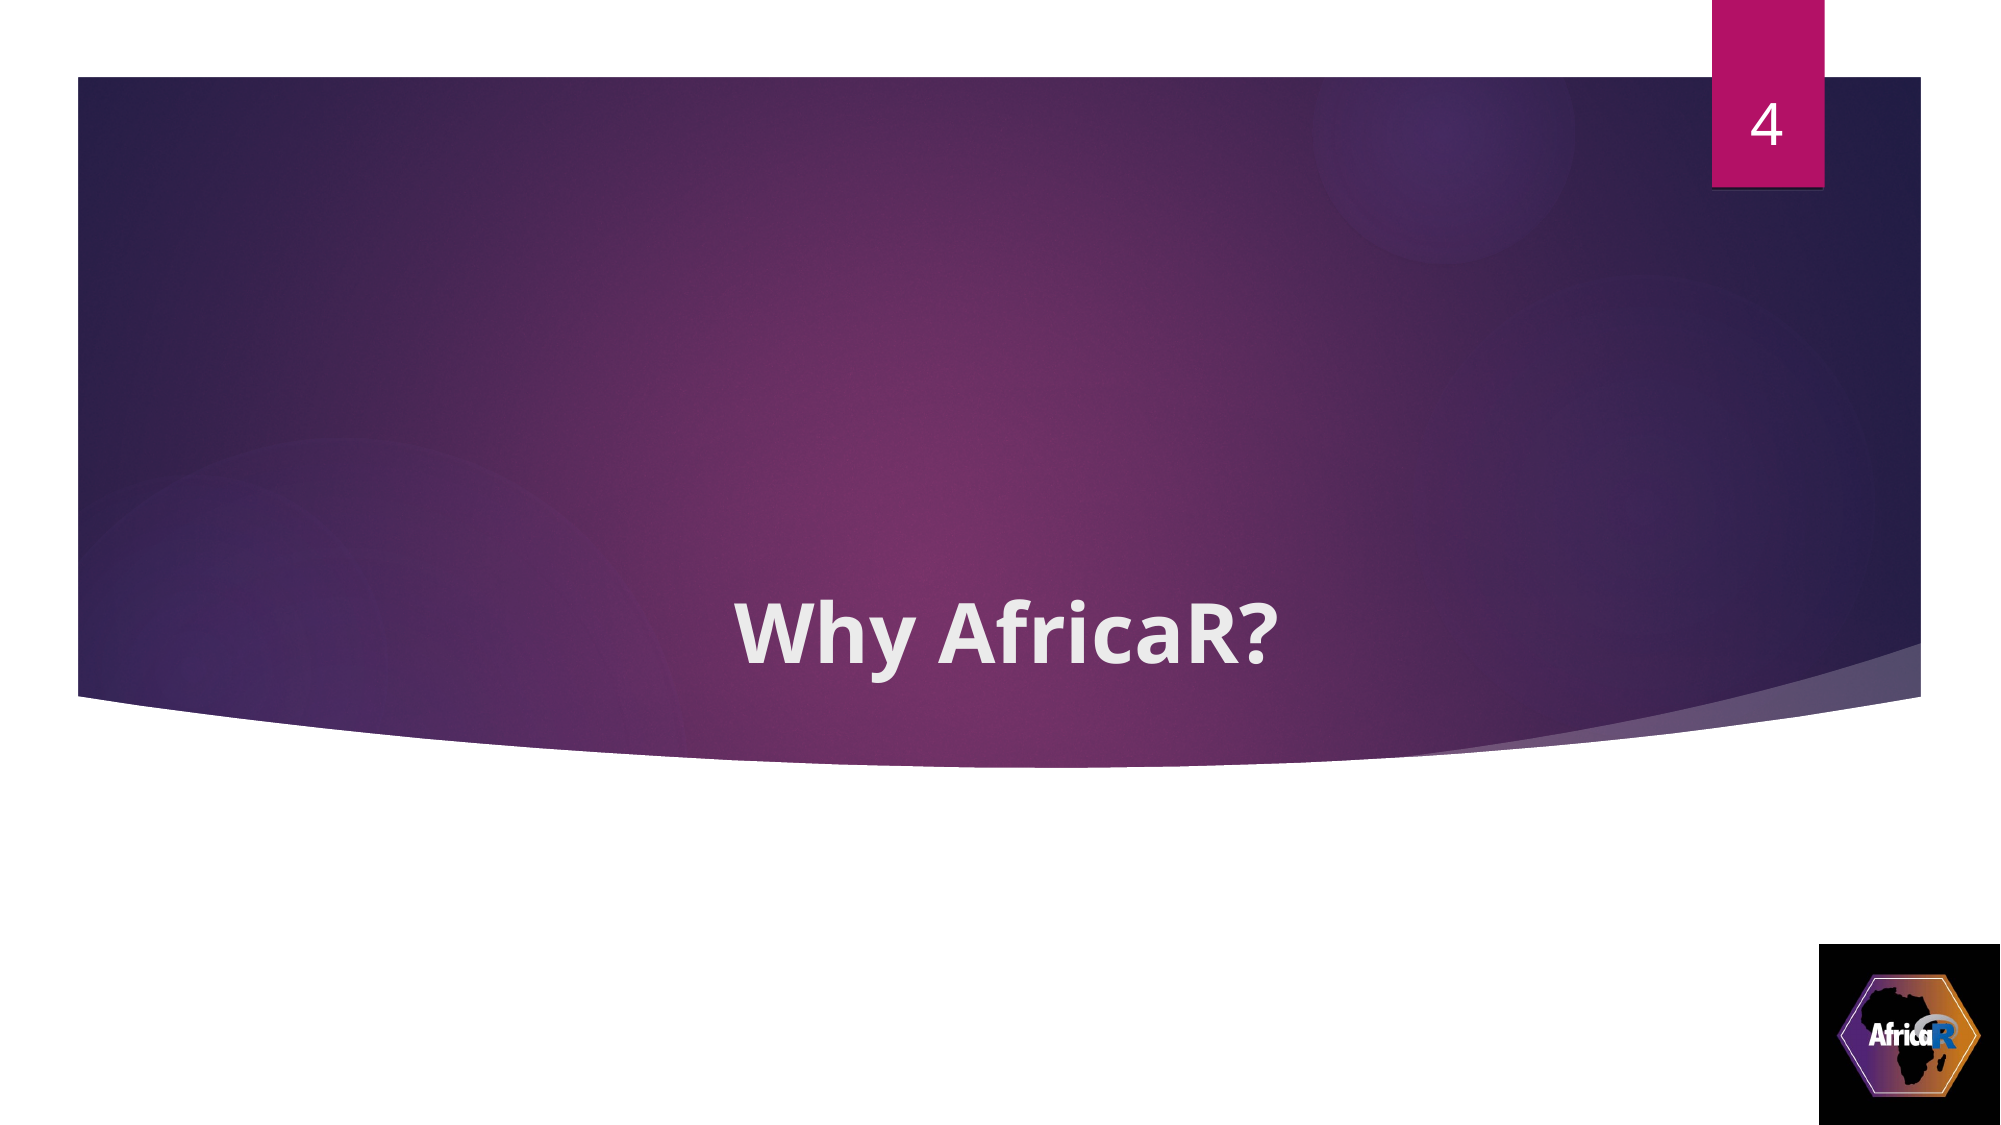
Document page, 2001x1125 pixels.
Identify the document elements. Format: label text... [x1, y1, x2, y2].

picture [278, 688, 1768, 767]
picture [1819, 944, 2000, 1125]
title Why AfricaR? [189, 388, 1825, 688]
picture [79, 78, 1920, 712]
